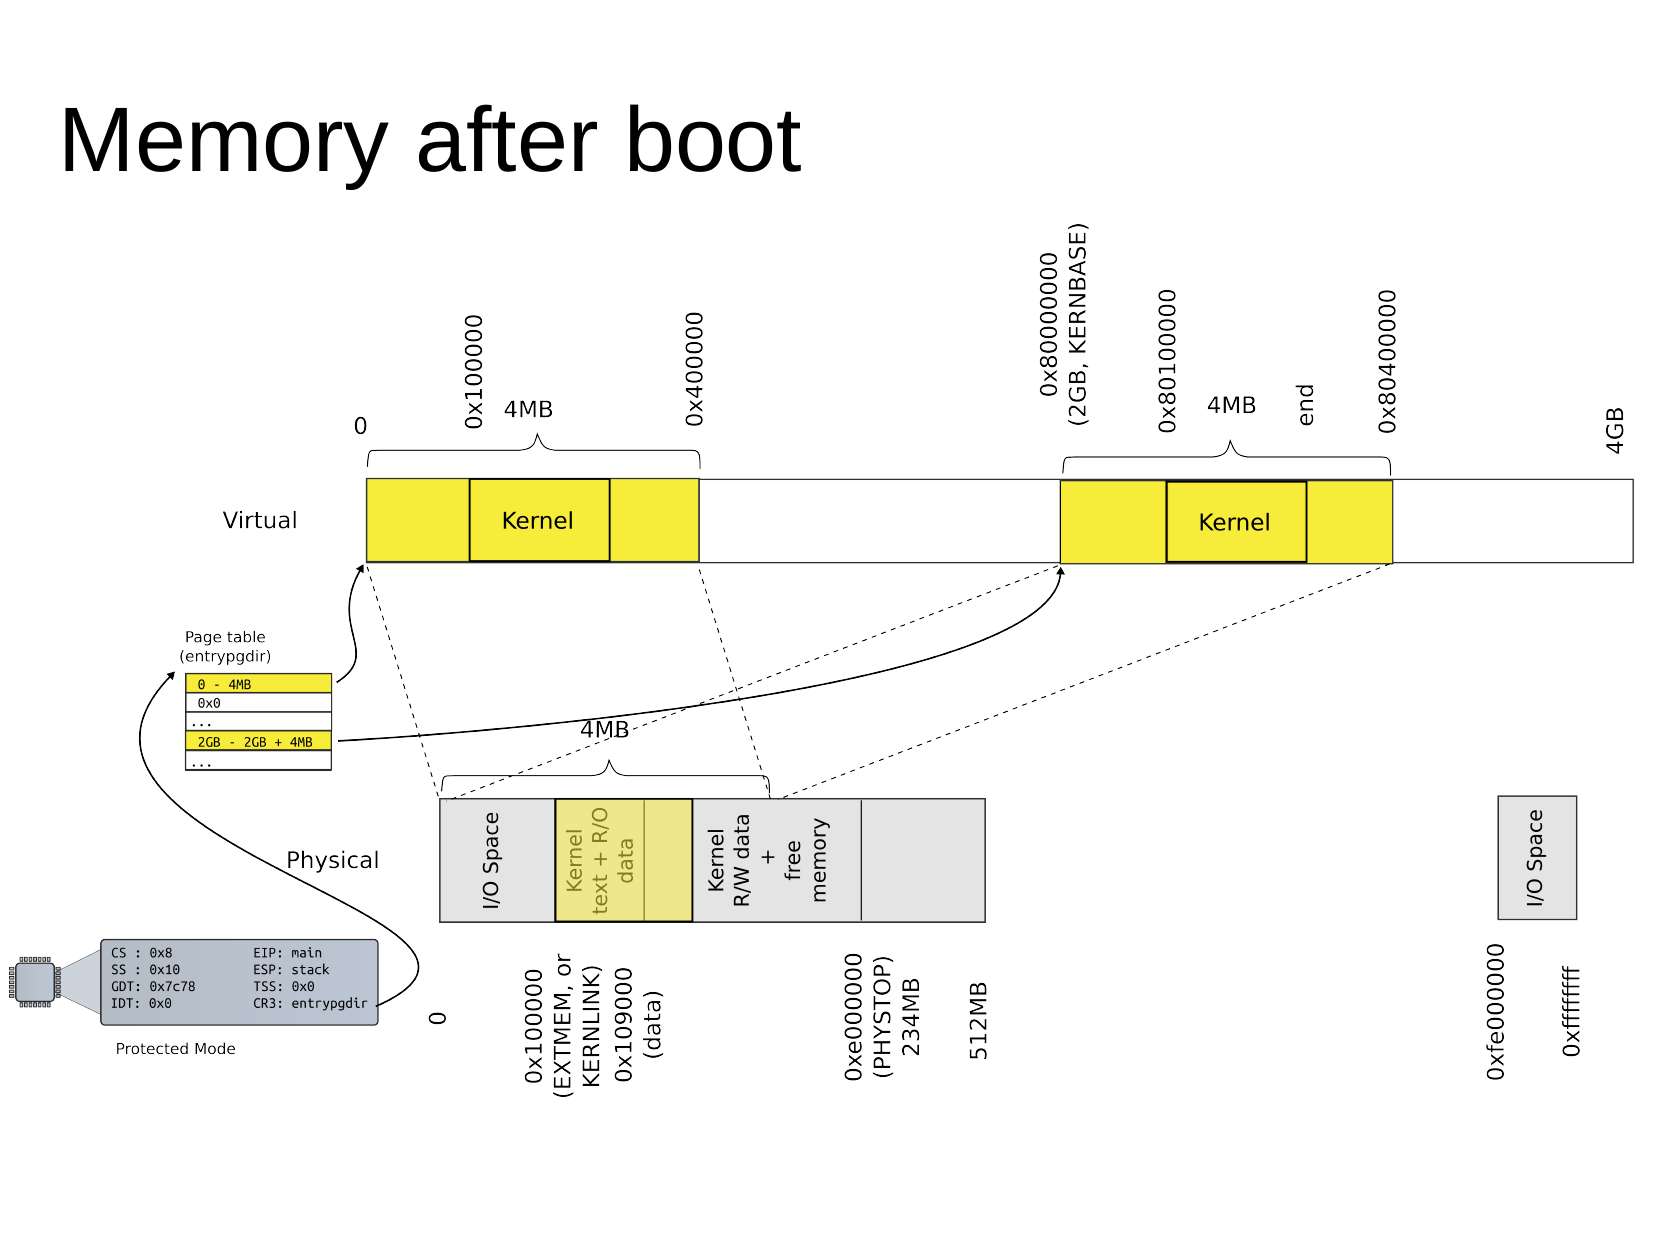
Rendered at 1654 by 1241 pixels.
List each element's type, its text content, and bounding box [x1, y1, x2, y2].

picture [9, 224, 1634, 1097]
title Memory after boot [37, 65, 826, 216]
